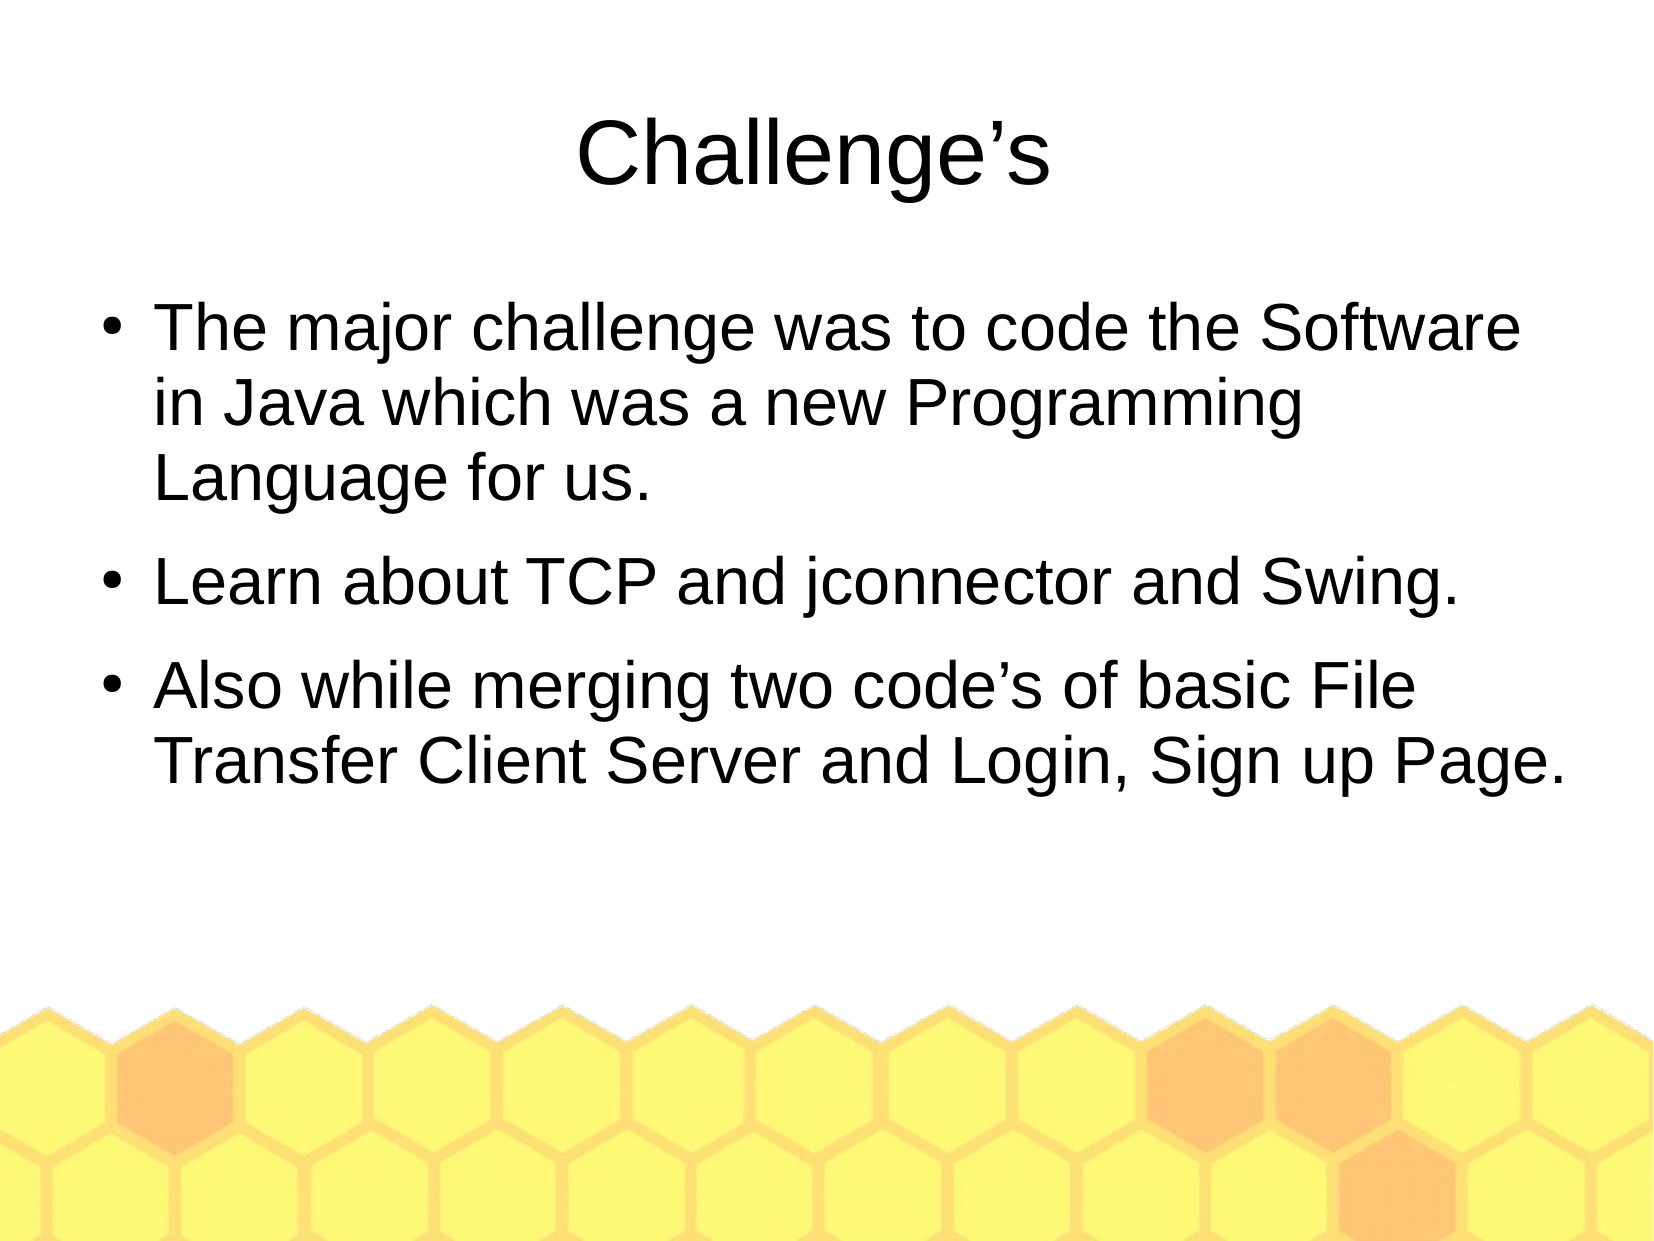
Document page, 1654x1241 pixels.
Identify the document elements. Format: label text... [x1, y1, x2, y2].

picture [0, 1001, 1654, 1241]
title Challenge’s [82, 49, 1571, 257]
list The major challenge was to code the Software in Java which was a new Programming Language for us. Learn about TCP and jconnector and Swing. Also while merging two code’s of basic File Transfer Client Server and Login, Sign up Page. [82, 290, 1571, 1010]
